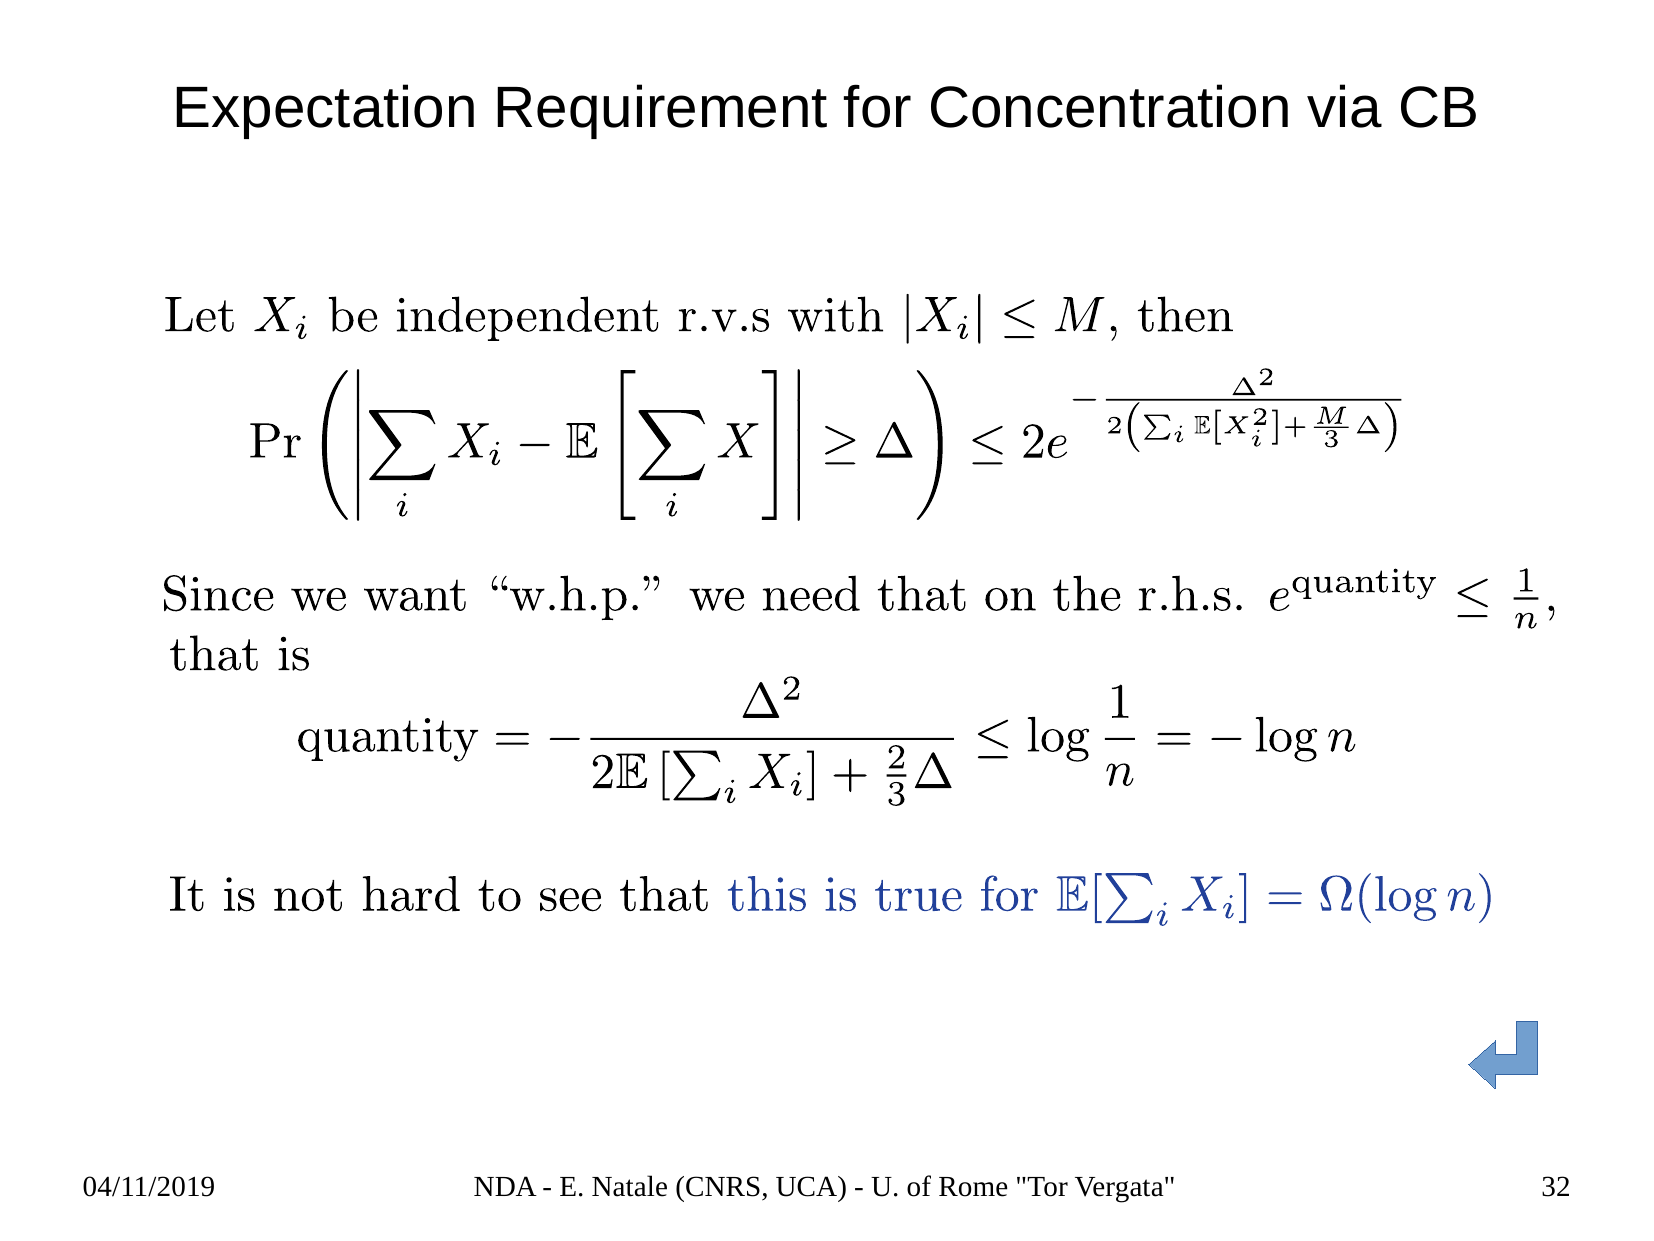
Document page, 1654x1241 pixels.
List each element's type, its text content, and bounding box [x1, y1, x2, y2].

text_box [1468, 1021, 1538, 1089]
text_box [1548, 605, 1555, 621]
title Expectation Requirement for Concentration via CB [82, 49, 1571, 165]
text_box [163, 568, 1488, 869]
text_box [1519, 568, 1533, 592]
text_box [165, 293, 1402, 548]
text_box [1515, 612, 1537, 629]
text_box [170, 873, 1491, 926]
